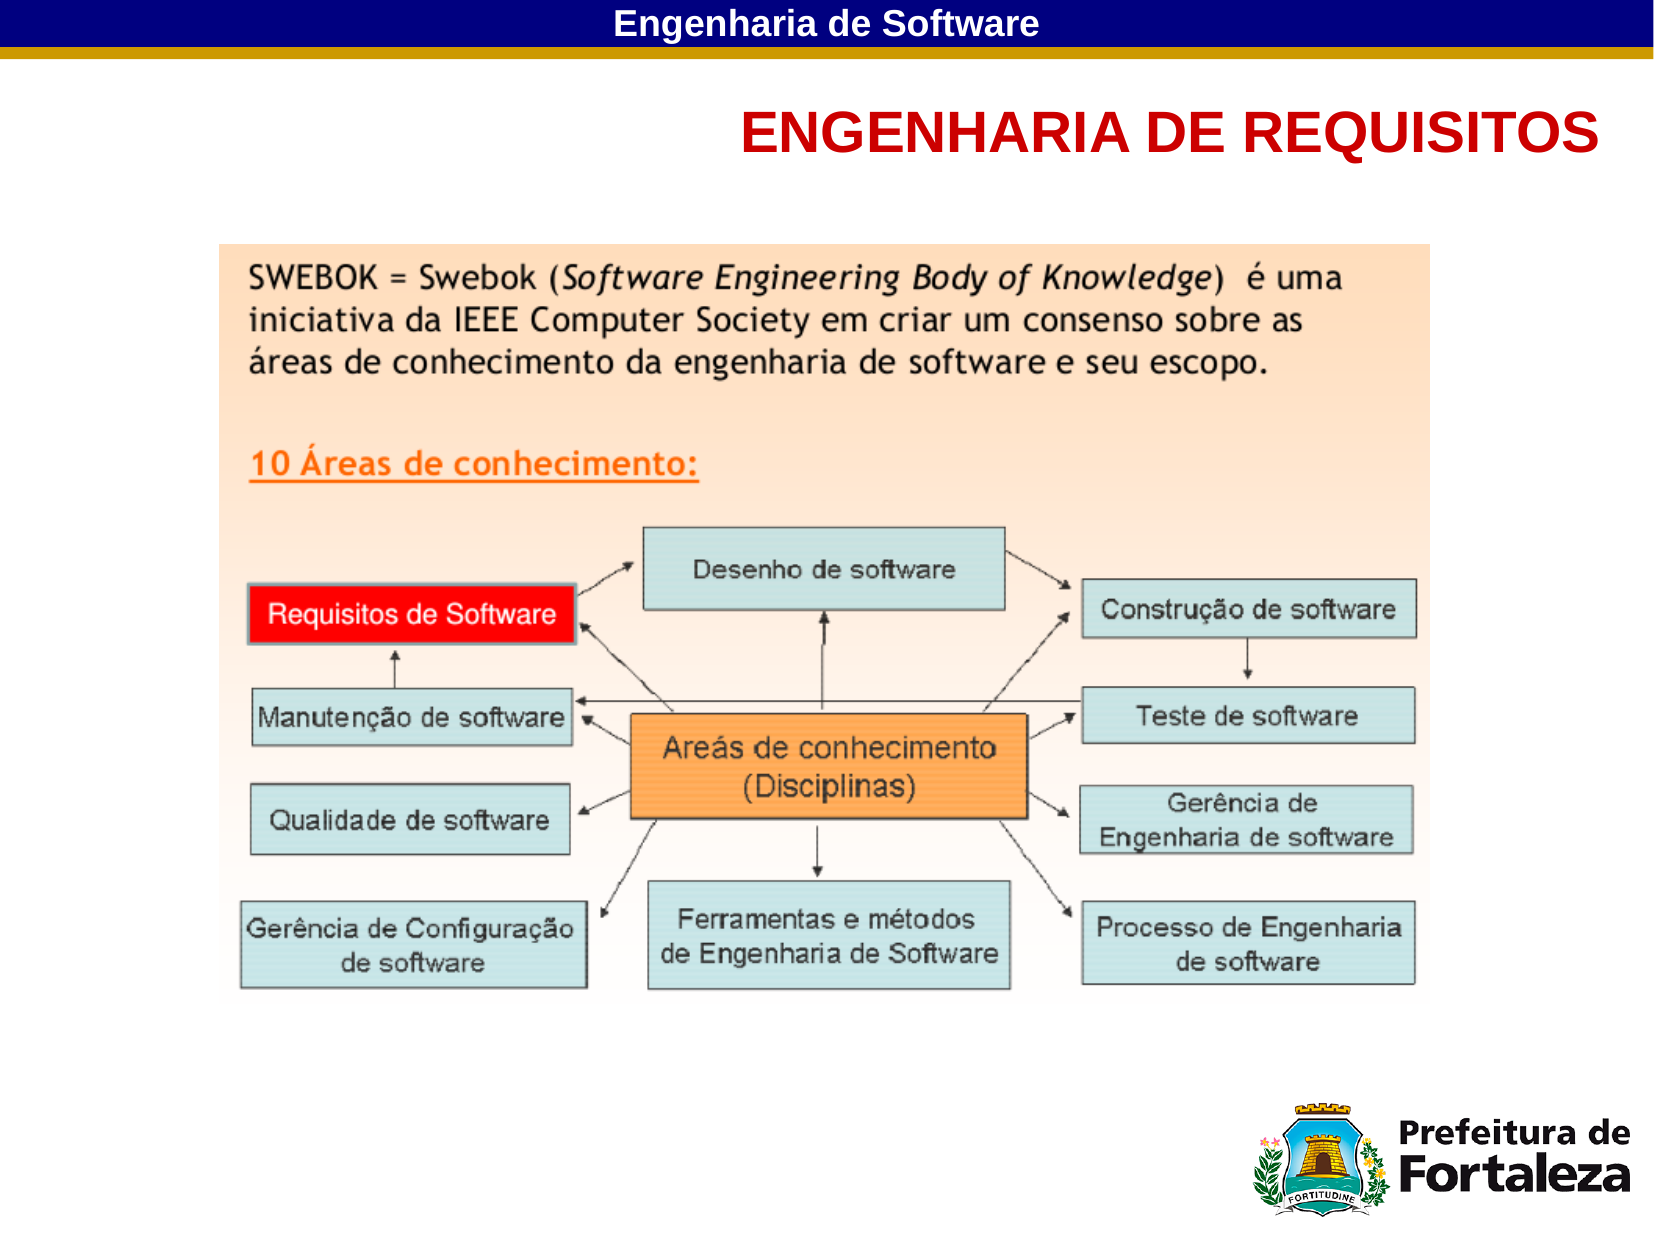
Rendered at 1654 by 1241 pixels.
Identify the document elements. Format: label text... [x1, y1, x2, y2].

picture [1252, 1103, 1630, 1217]
text_box Engenharia de Software [0, 0, 1654, 47]
picture [219, 244, 1430, 1004]
text_box [0, 47, 1654, 60]
text_box ENGENHARIA DE REQUISITOS [725, 92, 1654, 173]
